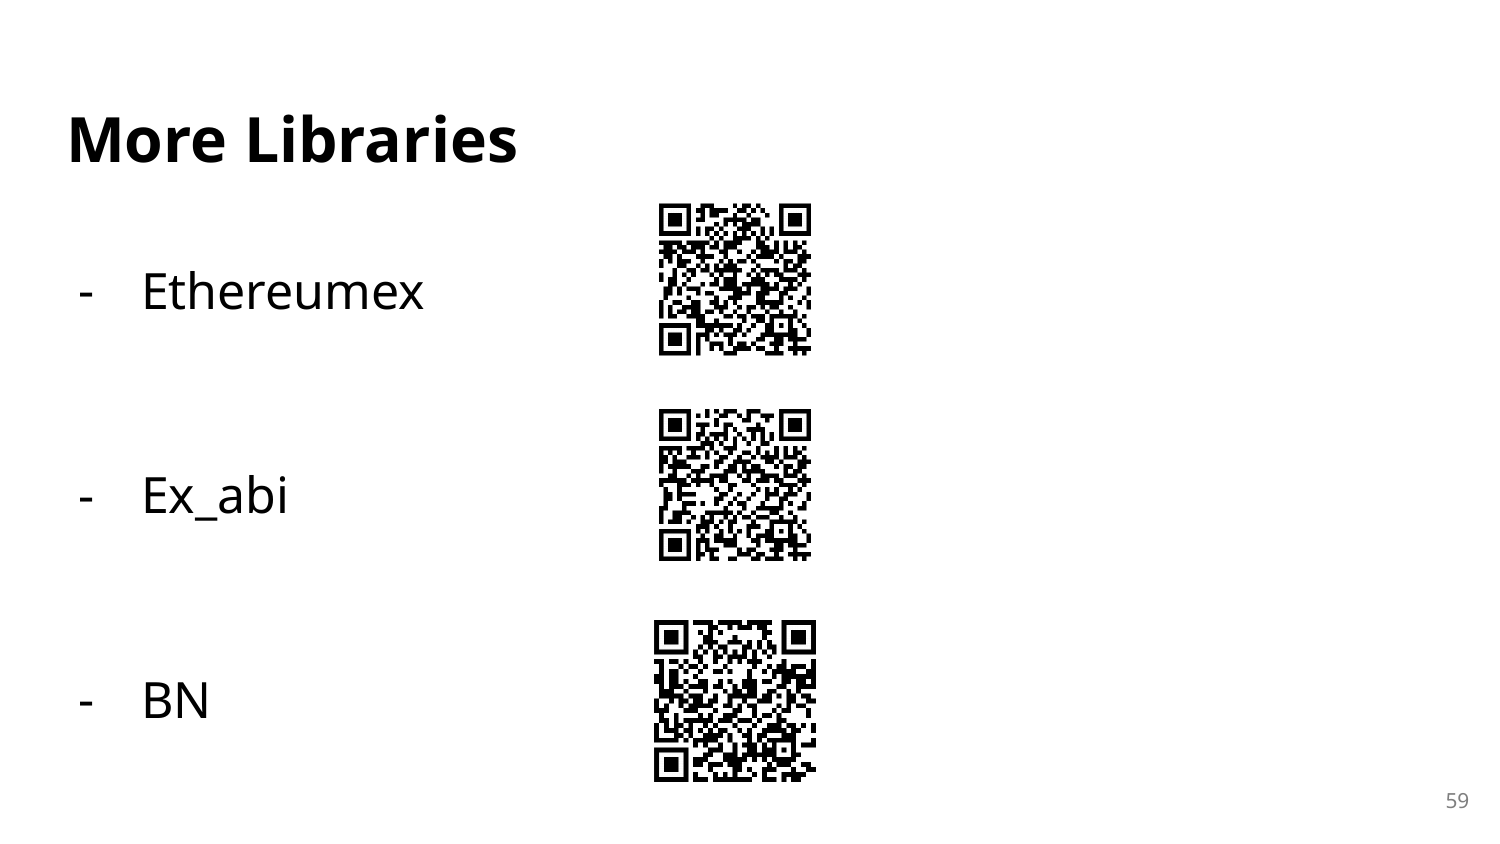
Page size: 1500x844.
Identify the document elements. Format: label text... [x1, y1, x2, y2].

list Ethereumex Ex_abi BN [51, 235, 459, 750]
slide_number <number> [1394, 769, 1484, 834]
picture [636, 386, 834, 584]
picture [636, 181, 834, 379]
picture [630, 596, 840, 806]
title More Libraries [51, 85, 1449, 188]
